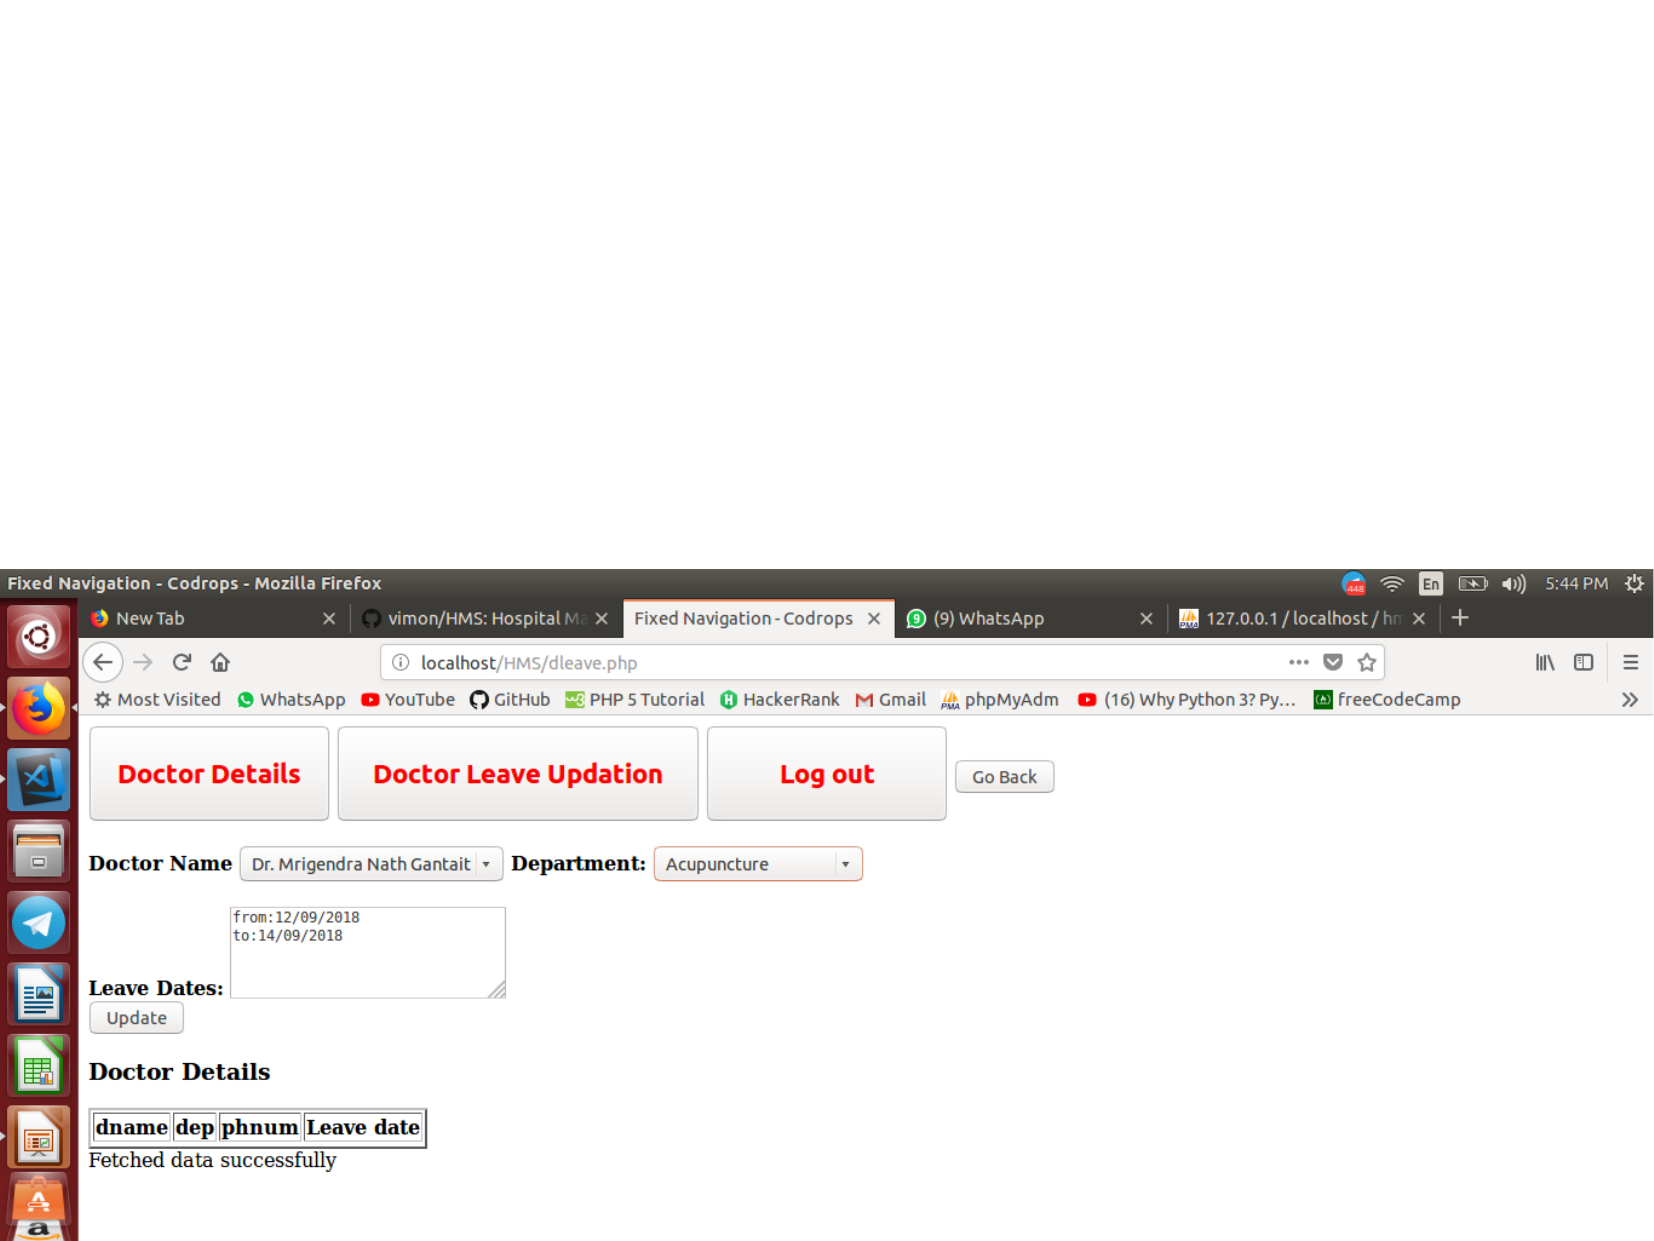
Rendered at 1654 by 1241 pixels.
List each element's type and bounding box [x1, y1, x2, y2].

picture [0, 569, 1654, 1241]
